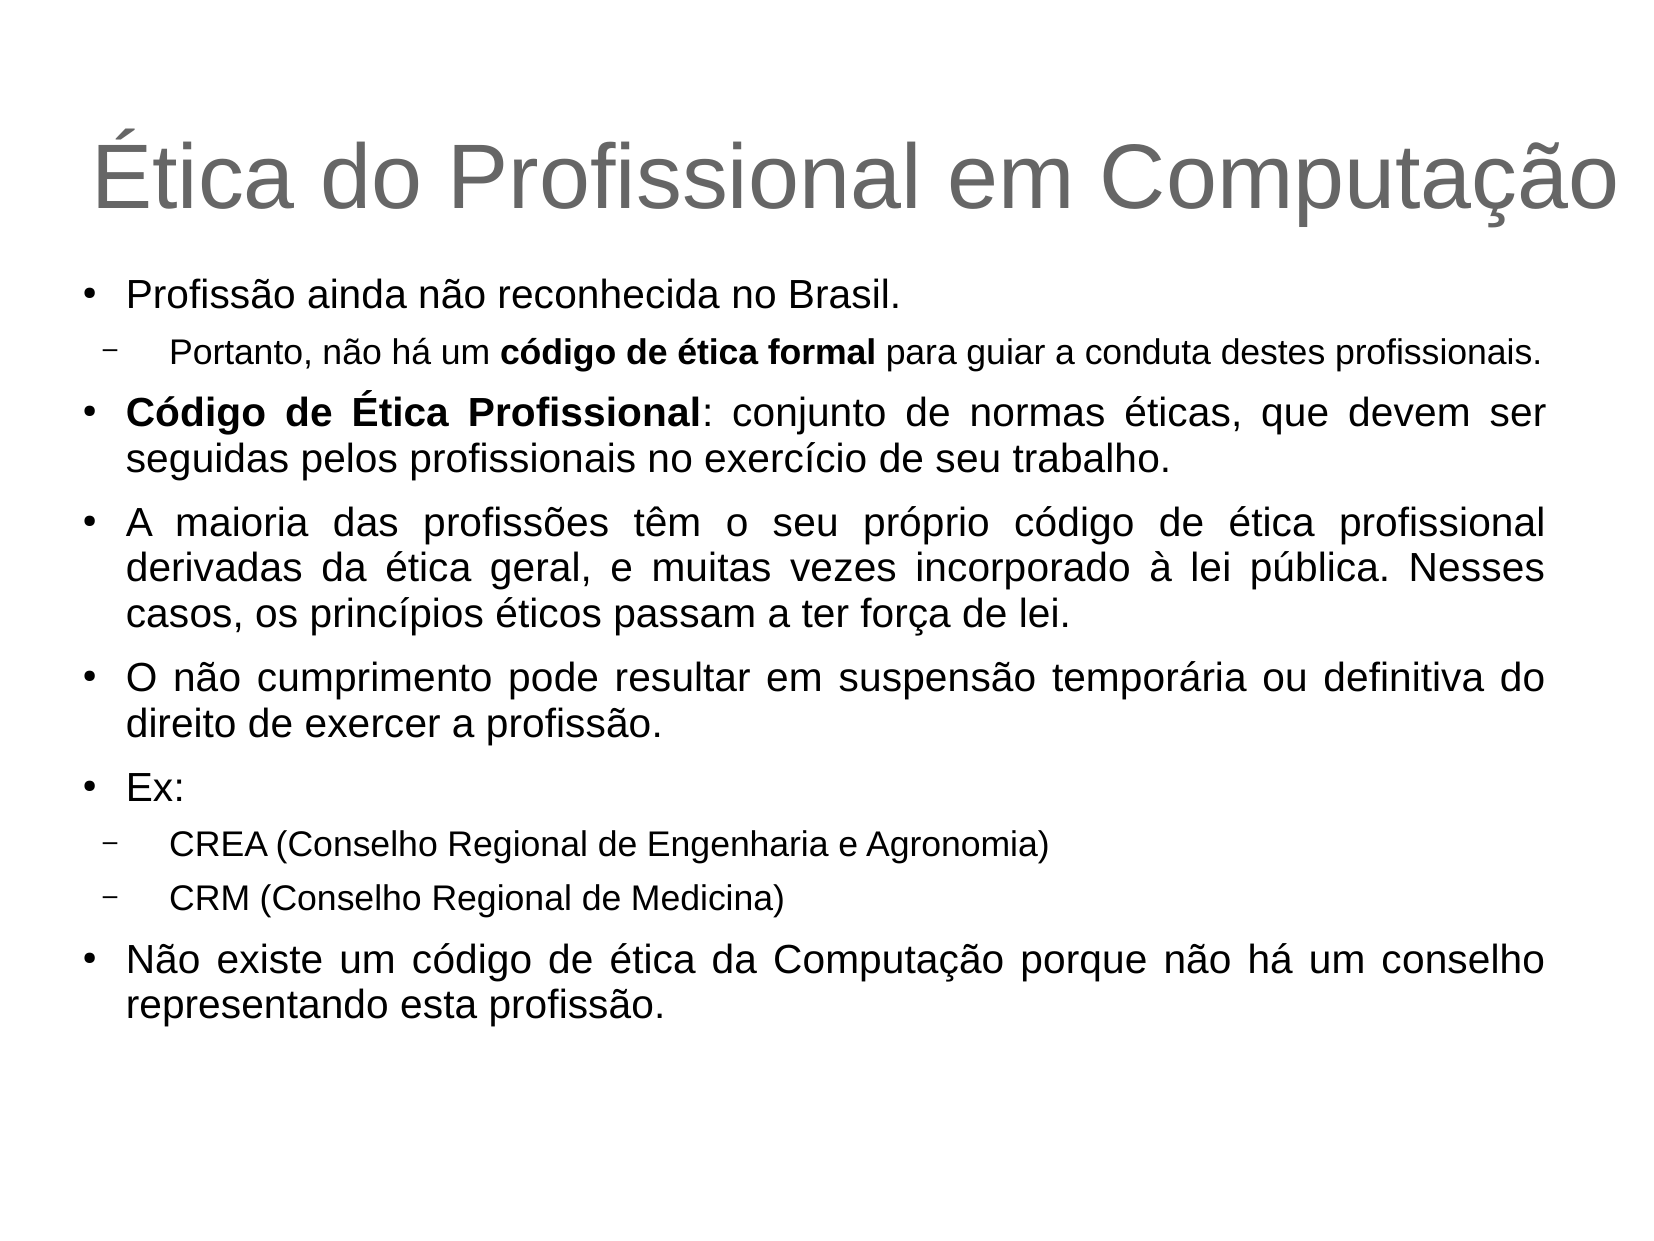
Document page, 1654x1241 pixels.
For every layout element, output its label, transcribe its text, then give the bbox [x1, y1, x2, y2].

title Ética do Profissional em Computação [76, 73, 1636, 281]
list Profissão ainda não reconhecida no Brasil. Portanto, não há um código de ética formal para guiar a conduta destes profissionais. Código de Ética Profissional: conjunto de normas éticas, que devem ser seguidas pelos profissionais no exercício de seu trabalho. A maioria das profissões têm o seu próprio código de ética profissional derivadas da ética geral, e muitas vezes incorporado à lei pública. Nesses casos, os princípios éticos passam a ter força de lei. O não cumprimento pode resultar em suspensão temporária ou definitiva do direito de exercer a profissão. Ex: CREA (Conselho Regional de Engenharia e Agronomia) CRM (Conselho Regional de Medicina) Não existe um código de ética da Computação porque não há um conselho representando esta profissão. [82, 271, 1548, 1040]
